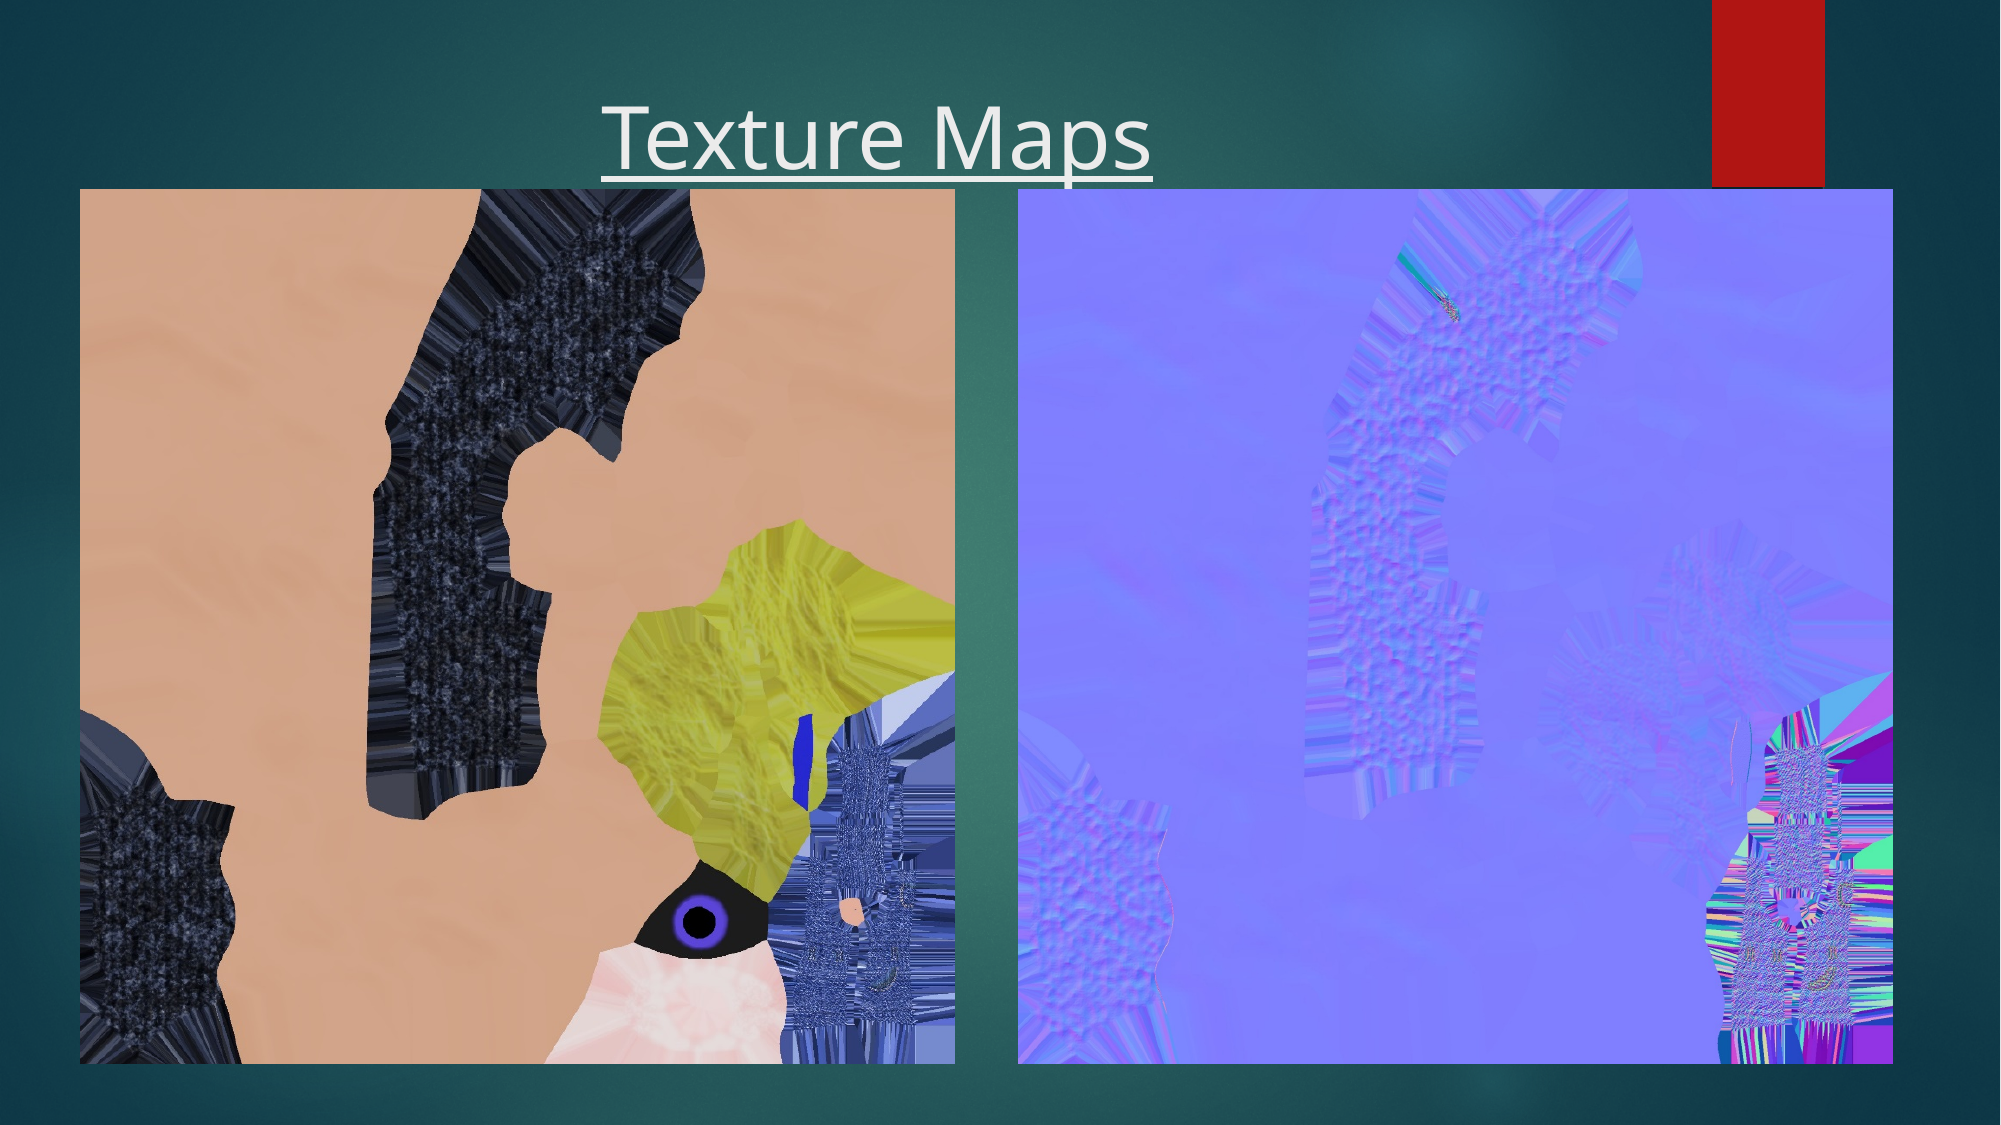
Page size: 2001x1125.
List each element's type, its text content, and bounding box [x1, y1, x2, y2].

picture [80, 189, 955, 1064]
title Texture Maps [106, 74, 1649, 305]
picture [1018, 189, 1893, 1064]
